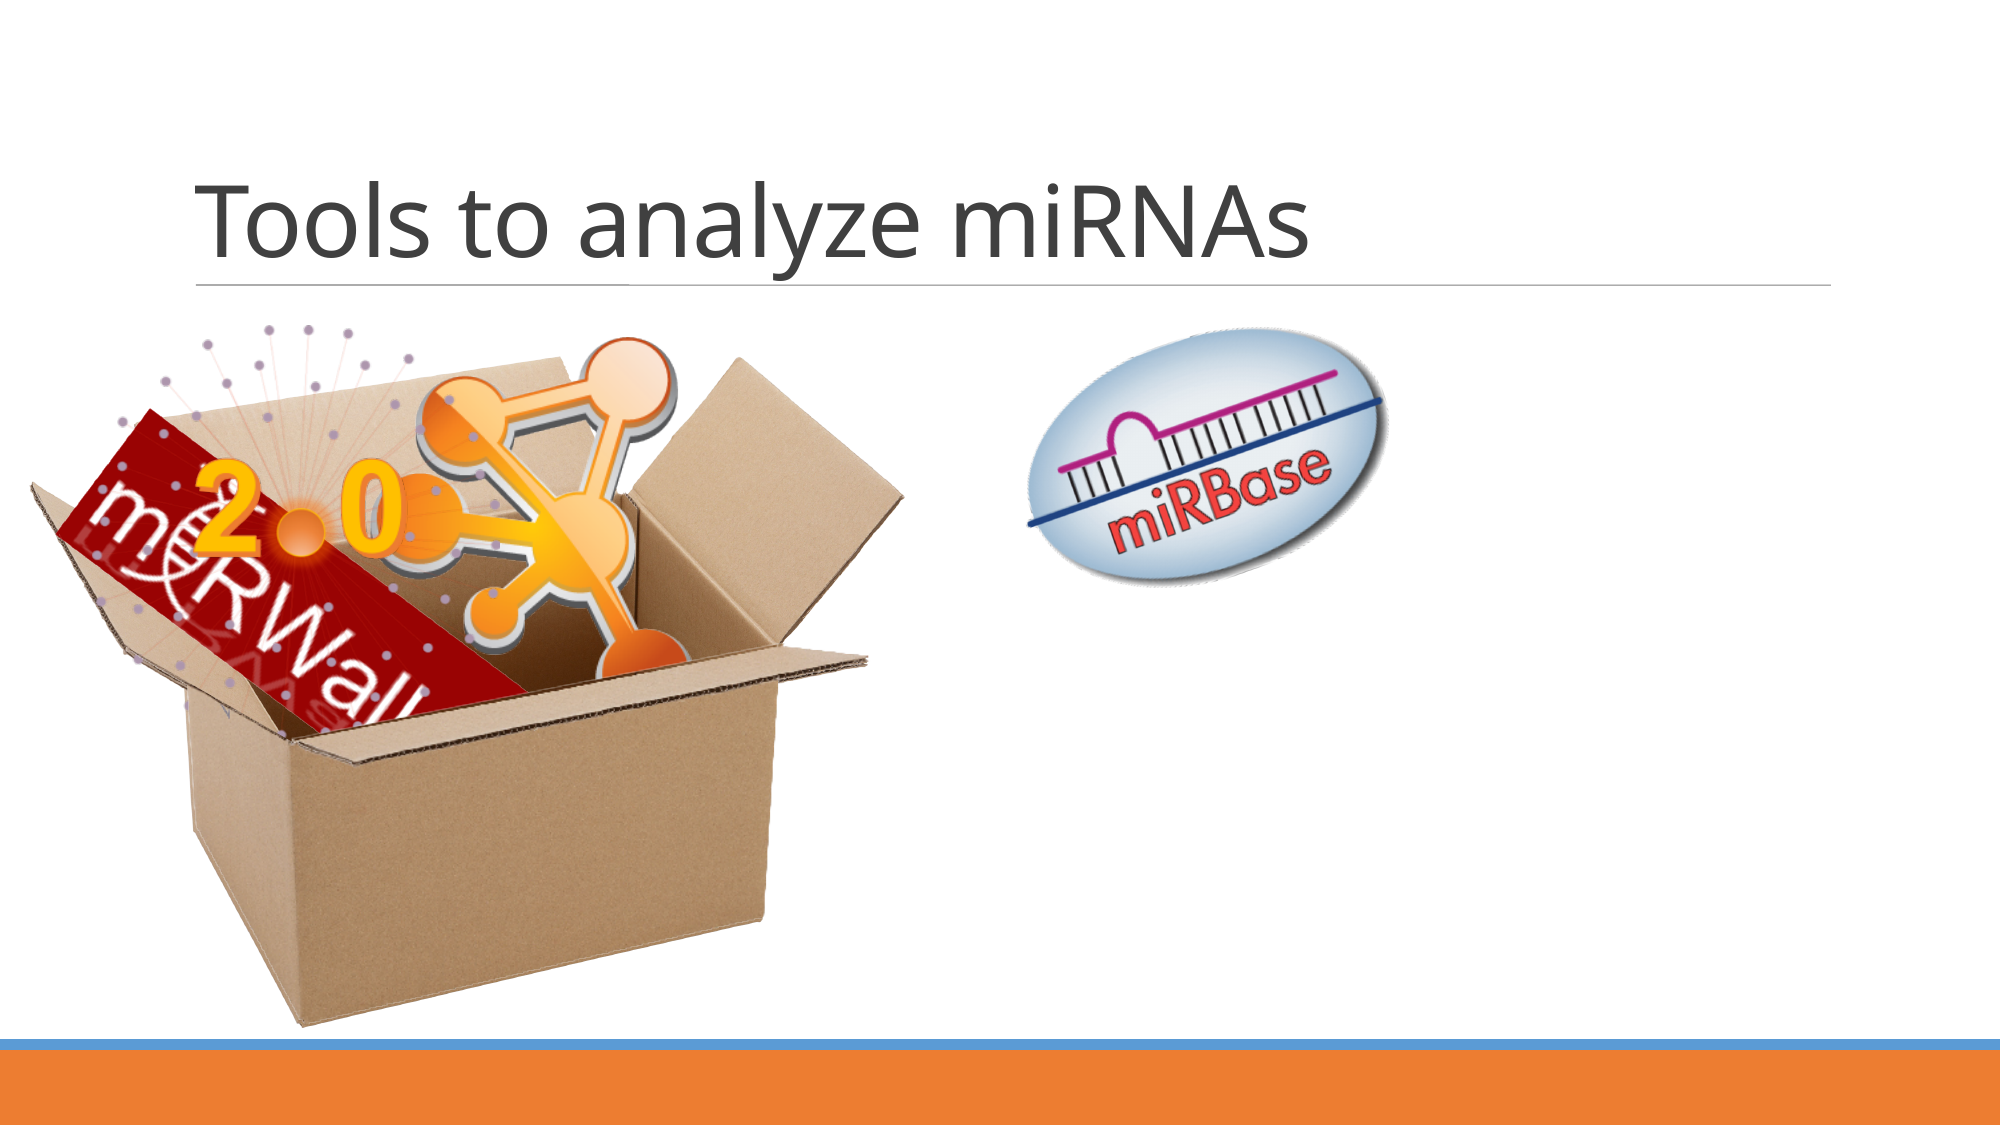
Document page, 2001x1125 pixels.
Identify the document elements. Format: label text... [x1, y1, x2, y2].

text_box [32, 477, 882, 1024]
picture [29, 324, 905, 1028]
picture [974, 266, 1437, 650]
text_box Tools to analyze miRNAs [180, 47, 1830, 285]
